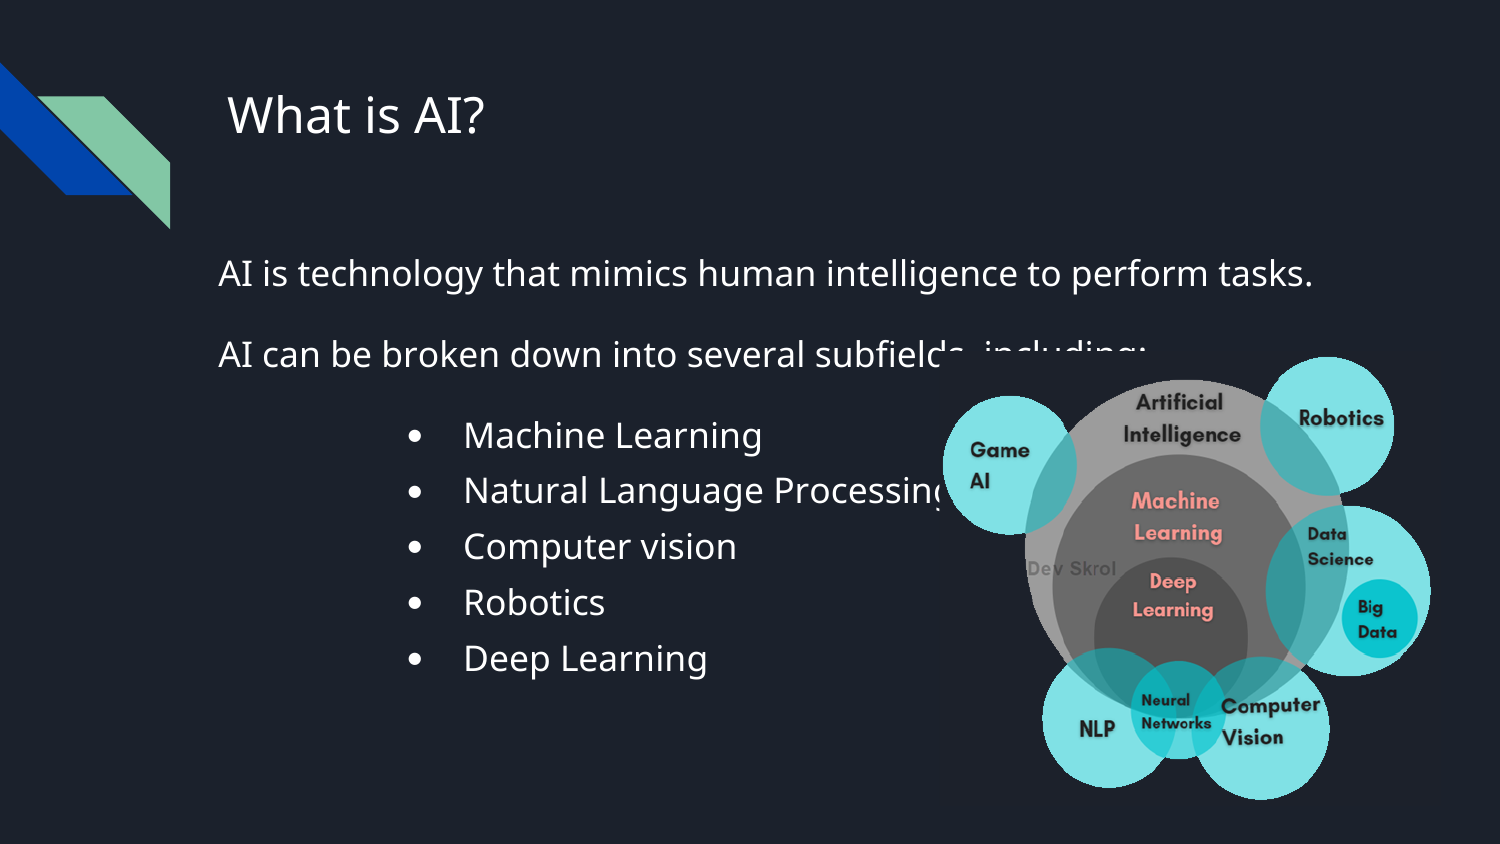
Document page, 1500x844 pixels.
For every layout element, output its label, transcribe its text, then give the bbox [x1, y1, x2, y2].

picture [939, 351, 1441, 830]
title What is AI? [212, 64, 1368, 215]
list AI is technology that mimics human intelligence to perform tasks. AI can be broken down into several subfields, including: Machine Learning Natural Language Processing(NLP) Computer vision Robotics Deep Learning [203, 226, 1359, 704]
